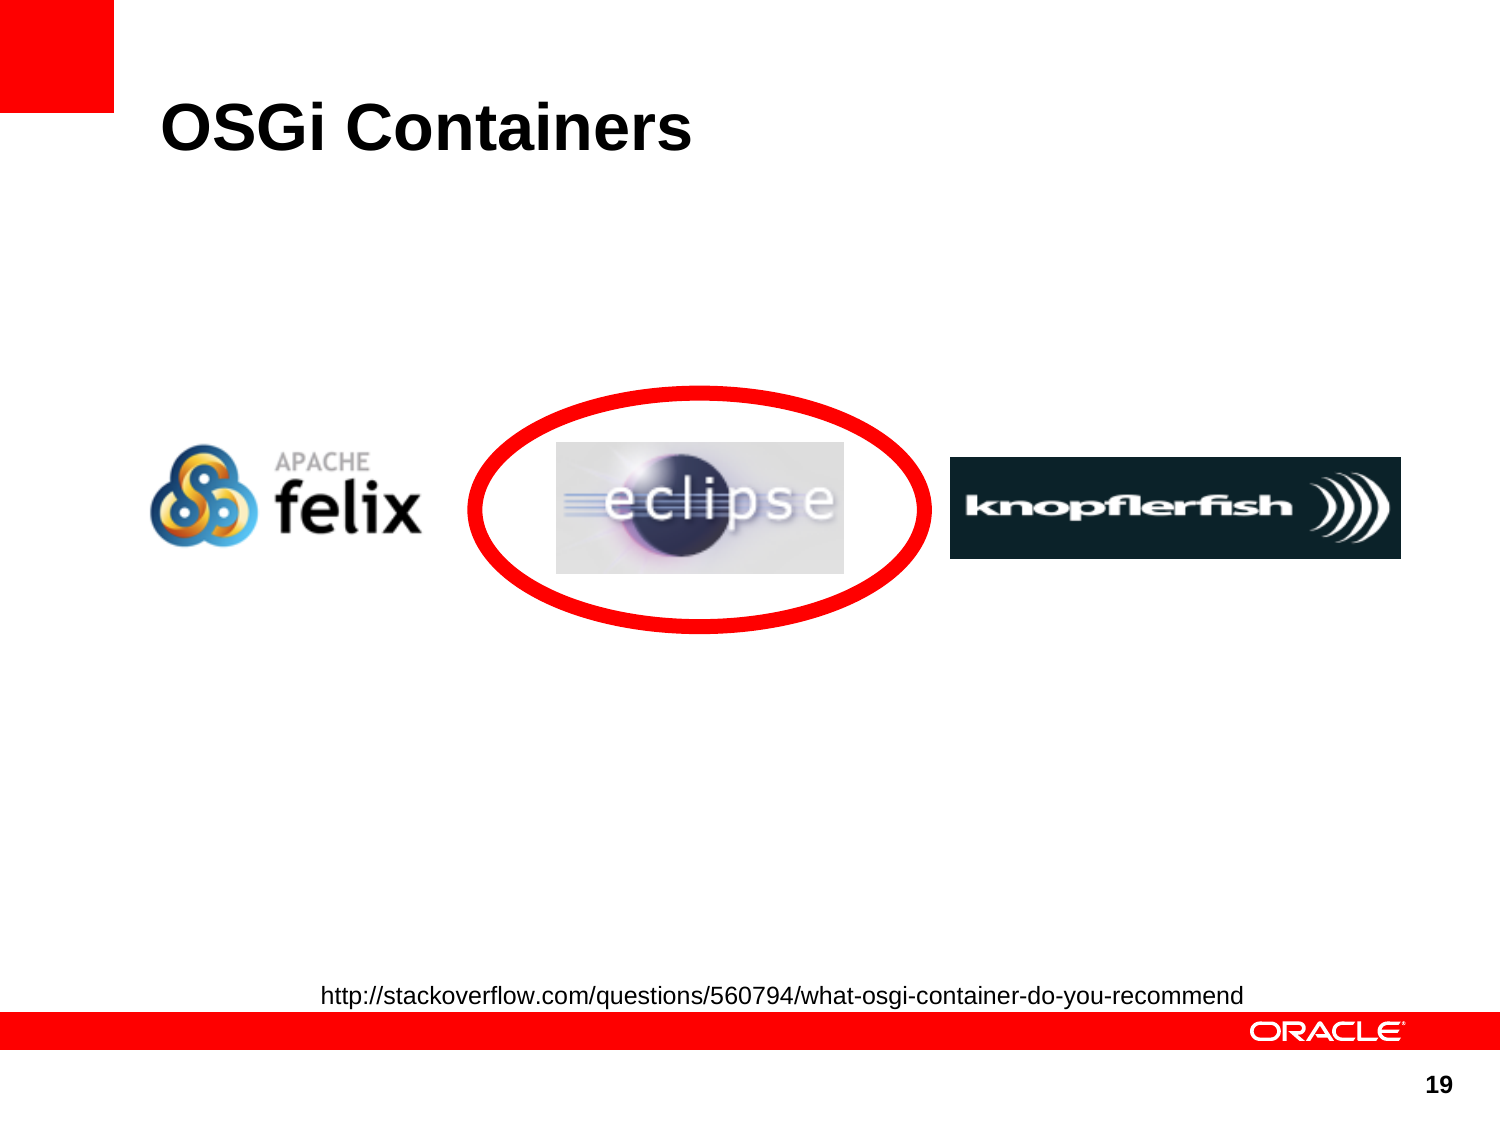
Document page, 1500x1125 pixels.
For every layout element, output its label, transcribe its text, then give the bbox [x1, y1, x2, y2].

picture [0, 0, 114, 113]
picture [556, 442, 844, 574]
text_box http://stackoverflow.com/questions/560794/what-osgi-container-do-you-recommend [276, 979, 1291, 1010]
title OSGi Containers [145, 49, 1390, 205]
picture [134, 431, 435, 555]
picture [0, 1012, 1500, 1050]
picture [950, 457, 1401, 559]
